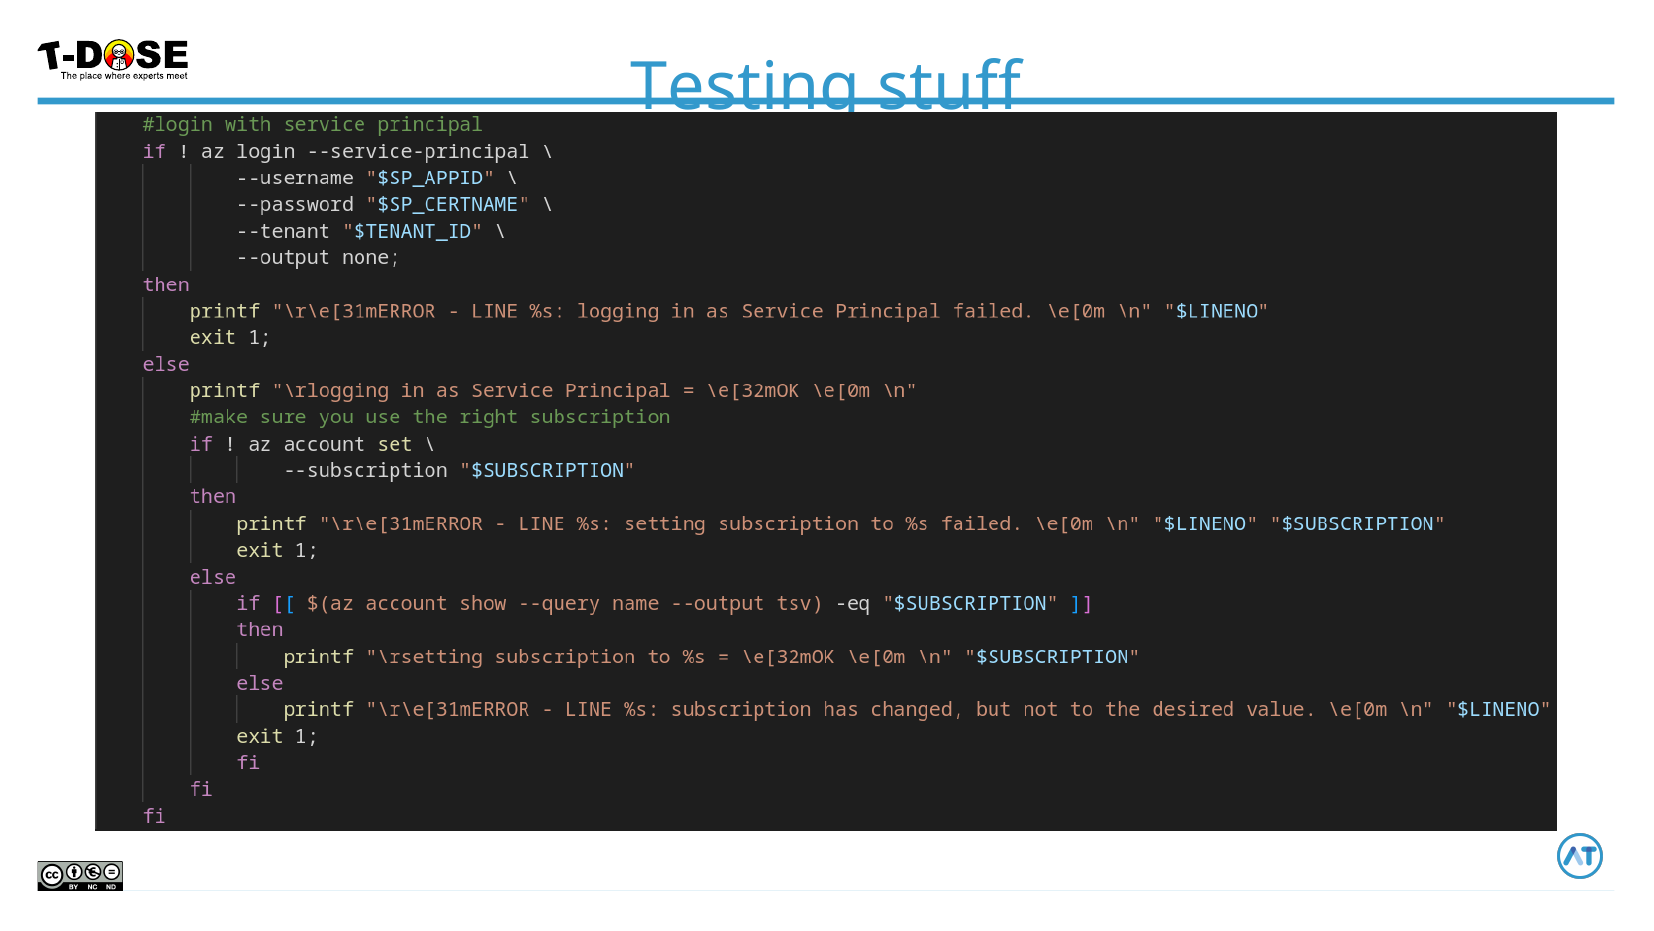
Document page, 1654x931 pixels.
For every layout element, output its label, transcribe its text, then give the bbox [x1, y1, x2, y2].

picture [1557, 833, 1603, 879]
picture [95, 112, 1557, 831]
text_box Testing stuff [37, 38, 1615, 106]
picture [37, 861, 123, 891]
